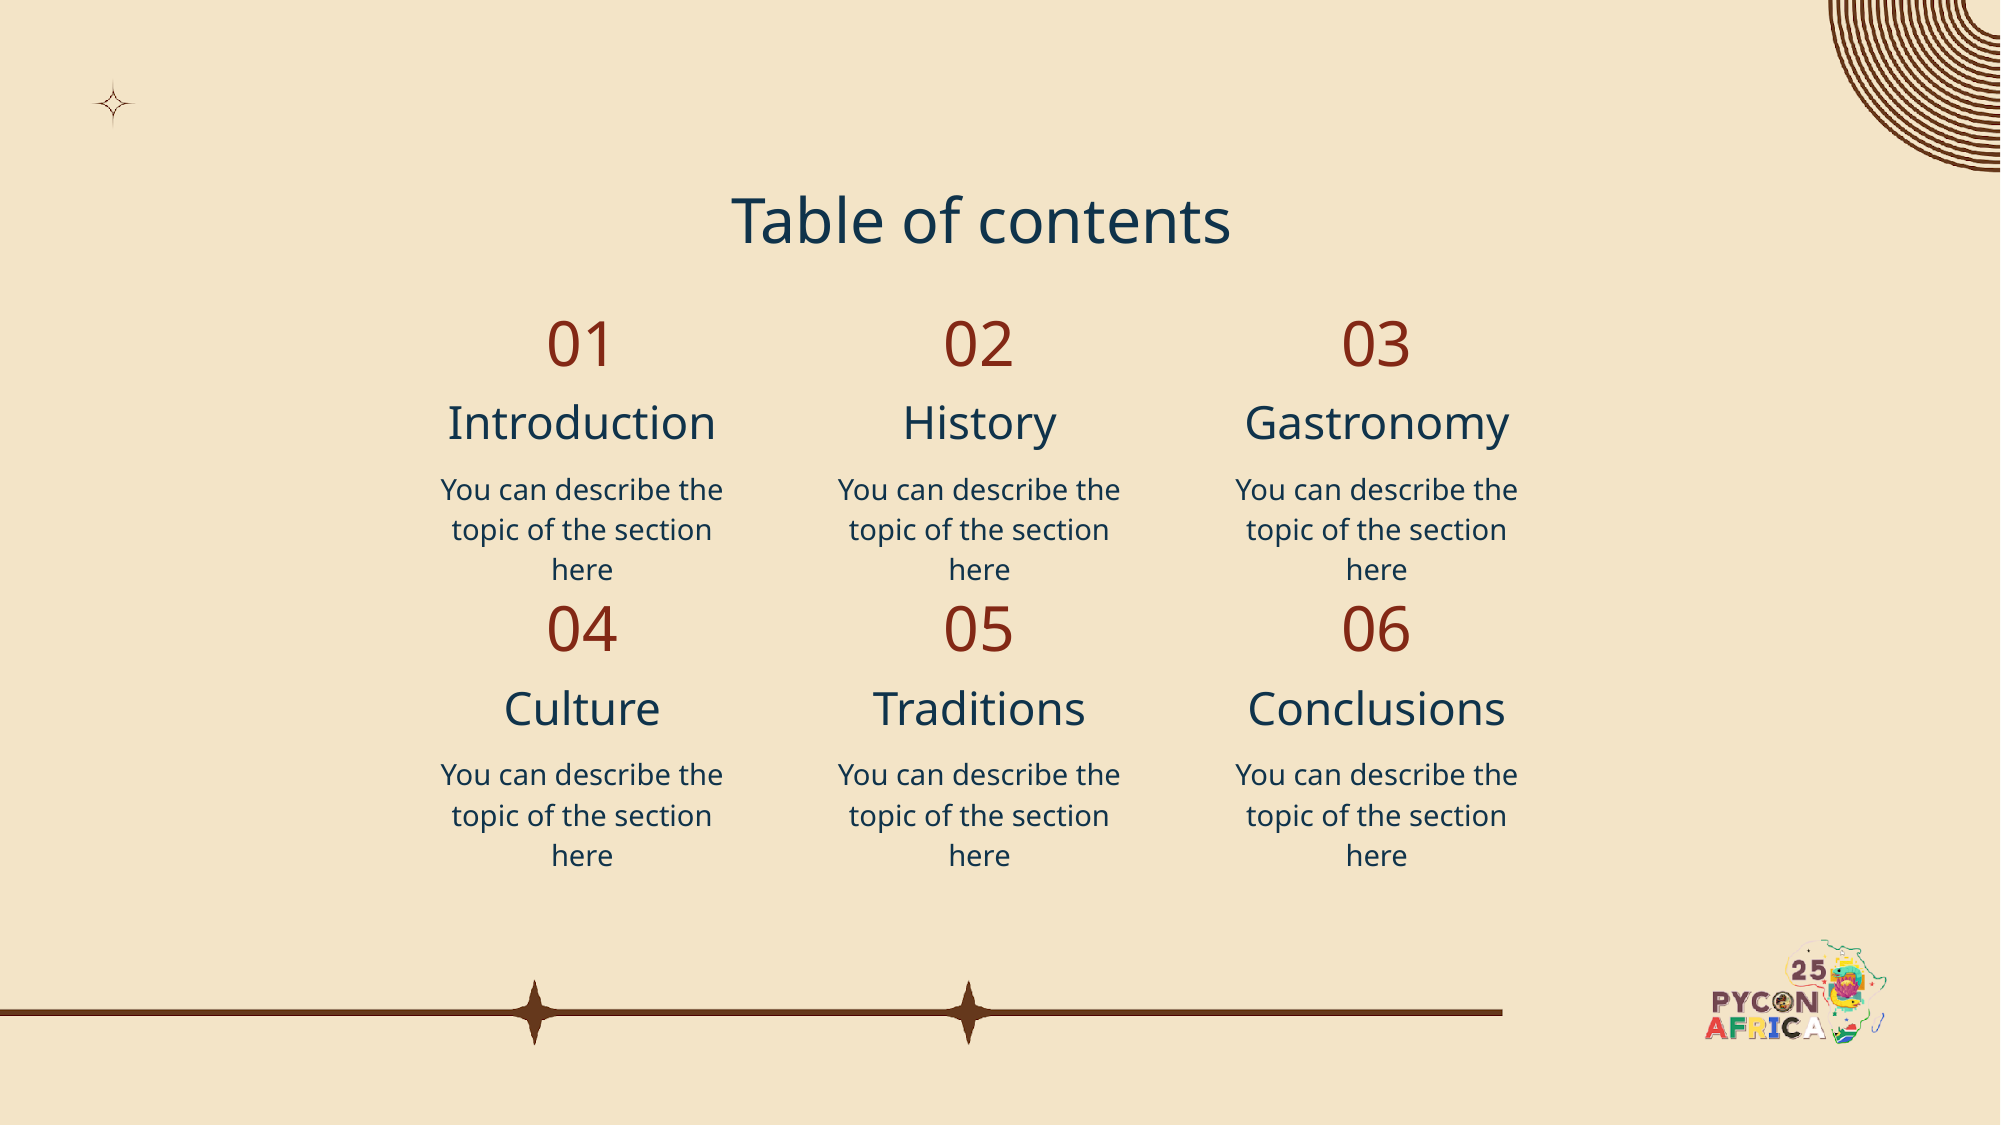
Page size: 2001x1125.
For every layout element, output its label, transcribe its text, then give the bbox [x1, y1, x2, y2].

text_box You can describe the topic of the section here [1200, 749, 1554, 841]
text_box 05 [897, 585, 1062, 667]
text_box Culture [405, 667, 759, 749]
picture [0, 0, 2001, 1125]
text_box 06 [1295, 585, 1459, 667]
text_box 02 [897, 300, 1062, 382]
text_box You can describe the topic of the section here [802, 464, 1157, 556]
text_box 03 [1295, 300, 1459, 382]
text_box Traditions [802, 667, 1157, 749]
text_box 01 [500, 300, 664, 382]
text_box Gastronomy [1200, 382, 1554, 464]
text_box 04 [500, 585, 664, 667]
text_box History [802, 382, 1157, 464]
text_box You can describe the topic of the section here [802, 749, 1157, 841]
text_box You can describe the topic of the section here [405, 464, 759, 556]
text_box Introduction [405, 382, 759, 464]
text_box You can describe the topic of the section here [1200, 464, 1554, 556]
text_box You can describe the topic of the section here [405, 749, 759, 841]
text_box Table of contents [346, 165, 1618, 260]
text_box Conclusions [1200, 667, 1554, 749]
